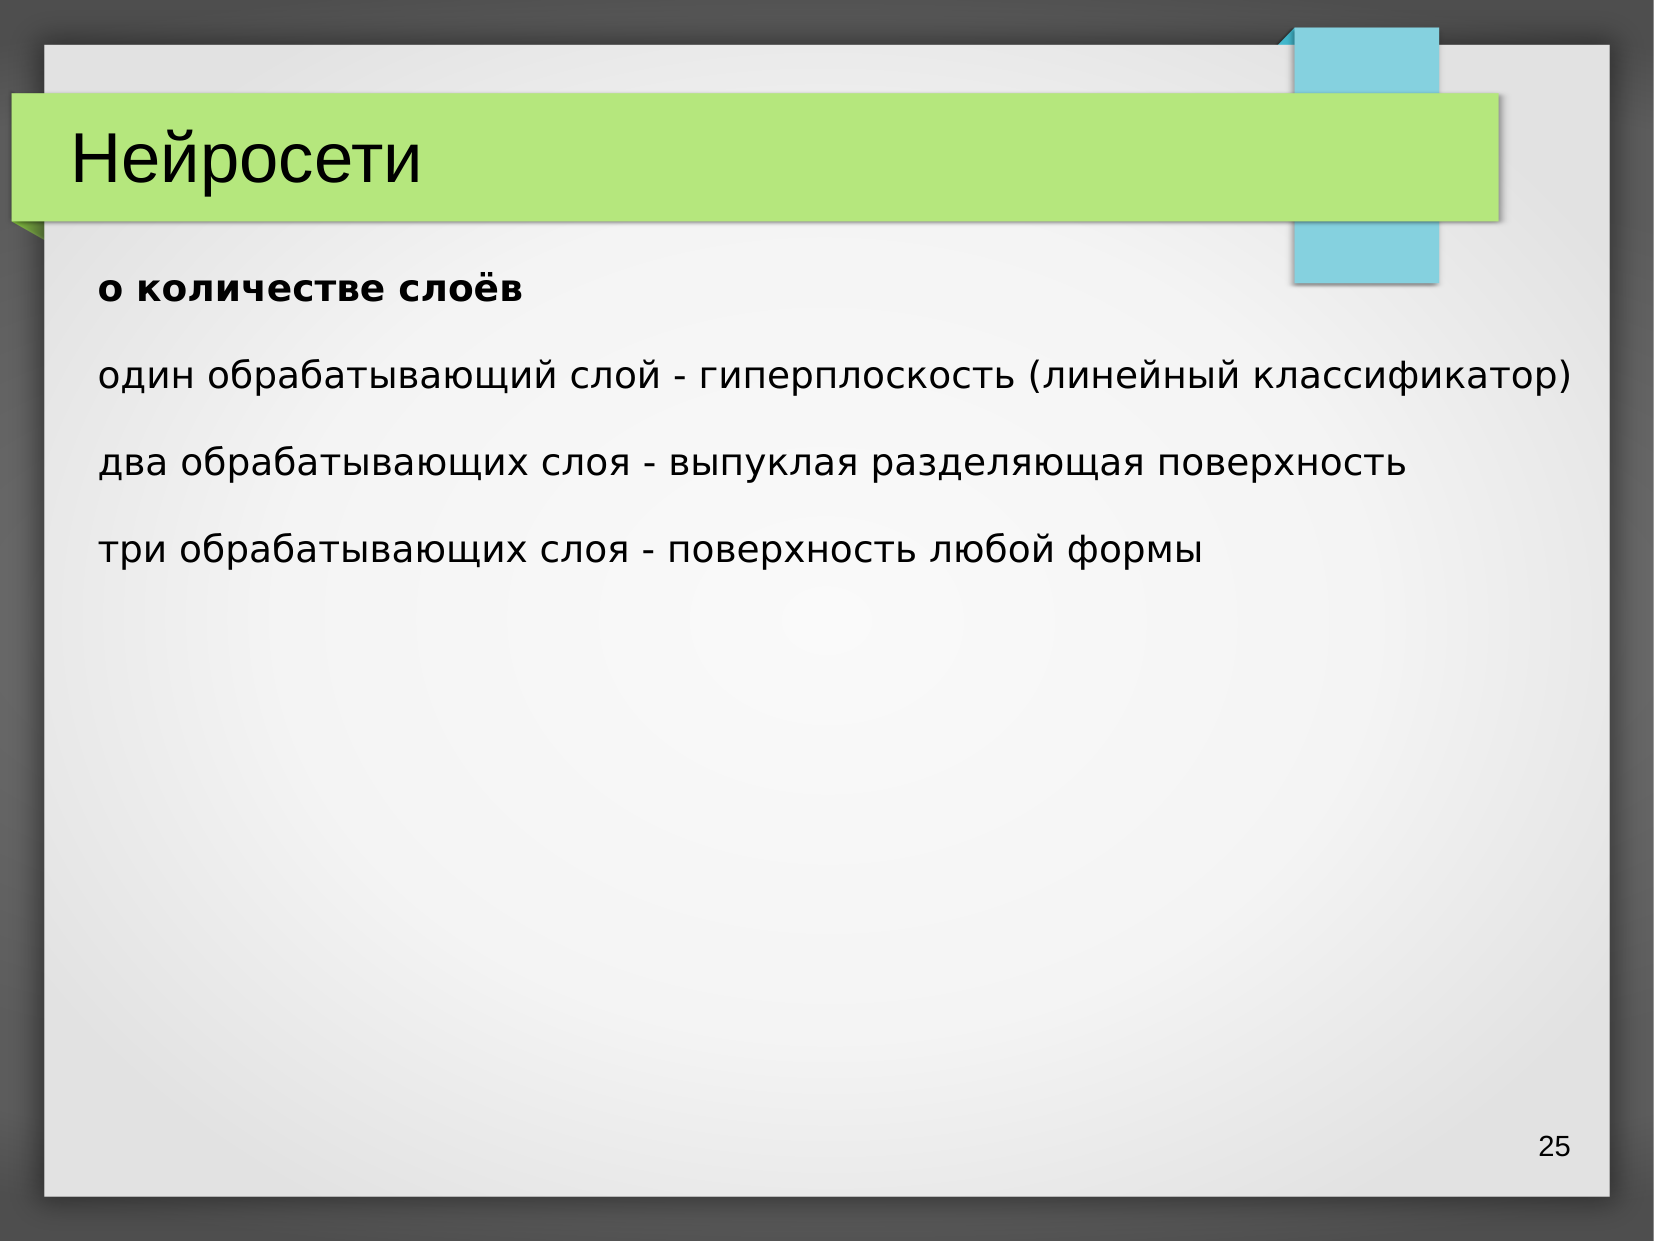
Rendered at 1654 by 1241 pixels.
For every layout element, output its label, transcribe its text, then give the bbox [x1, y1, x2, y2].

picture [0, 0, 1654, 1241]
title Нейросети [70, 118, 1205, 199]
text_box о количестве слоёв один обрабатывающий слой - гиперплоскость (линейный классификатор) два обрабатывающих слоя - выпуклая разделяющая поверхность три обрабатывающих слоя - поверхность любой формы [82, 259, 1595, 623]
